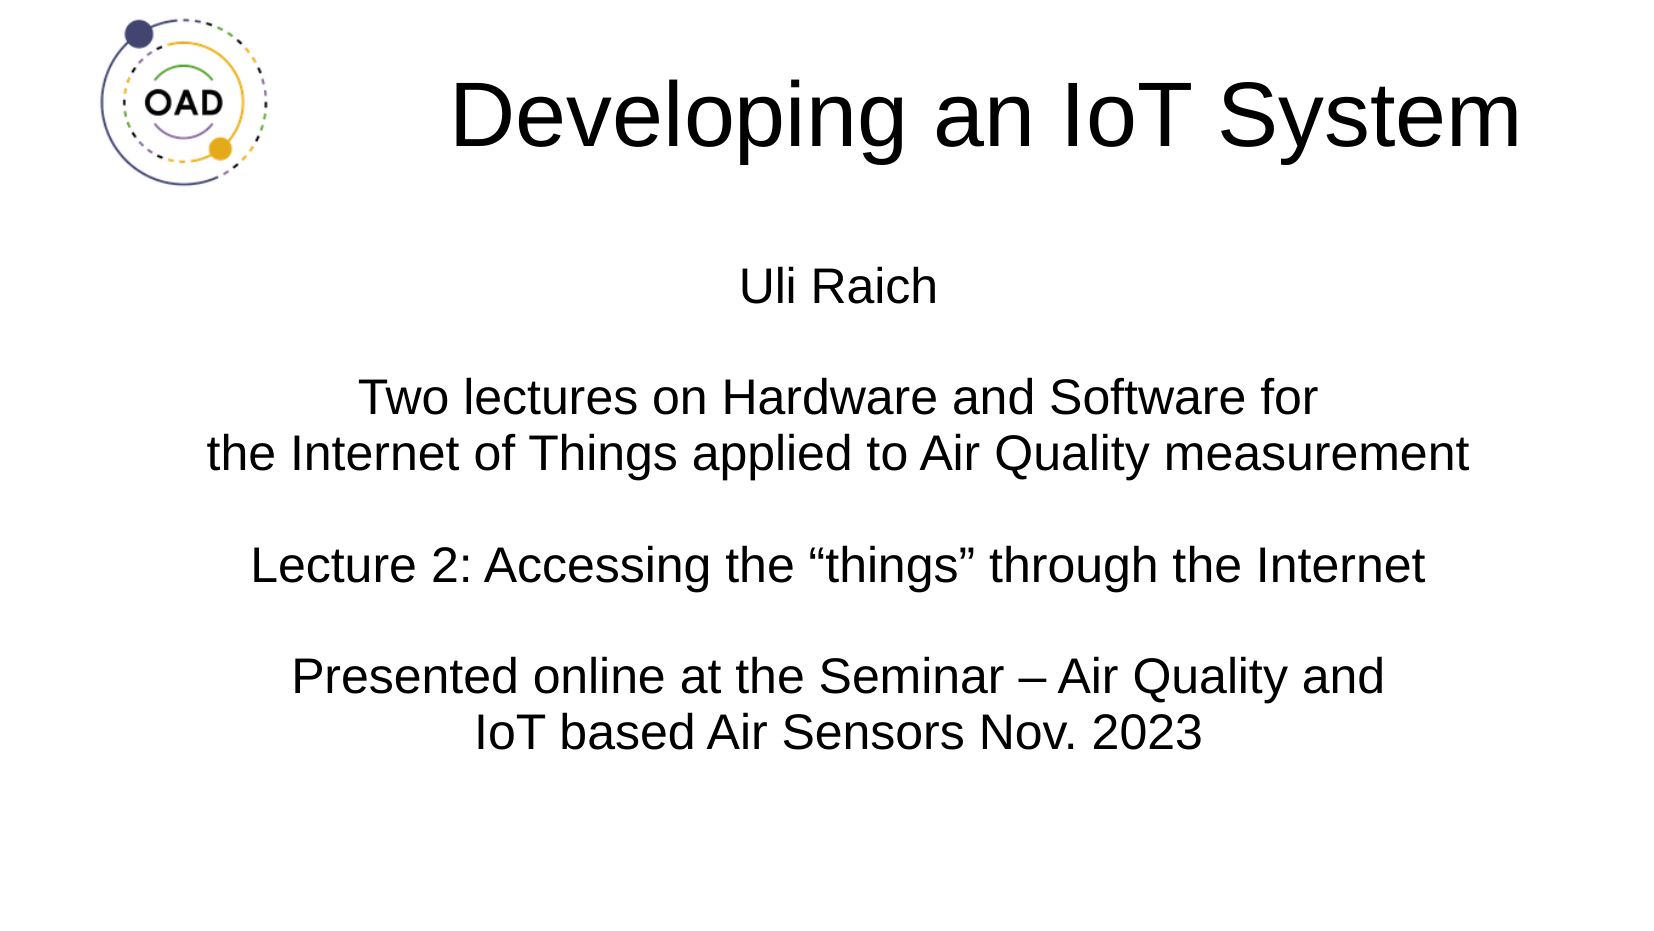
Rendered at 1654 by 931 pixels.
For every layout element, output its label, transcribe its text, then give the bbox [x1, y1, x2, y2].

title Developing an IoT System [403, 37, 1571, 193]
picture [59, 4, 303, 207]
subtitle Uli Raich Two lectures on Hardware and Software for the Internet of Things applied to Air Quality measurement Lecture 2: Accessing the “things” through the Internet Presented online at the Seminar – Air Quality and IoT based Air Sensors Nov. 2023 [82, 217, 1595, 857]
